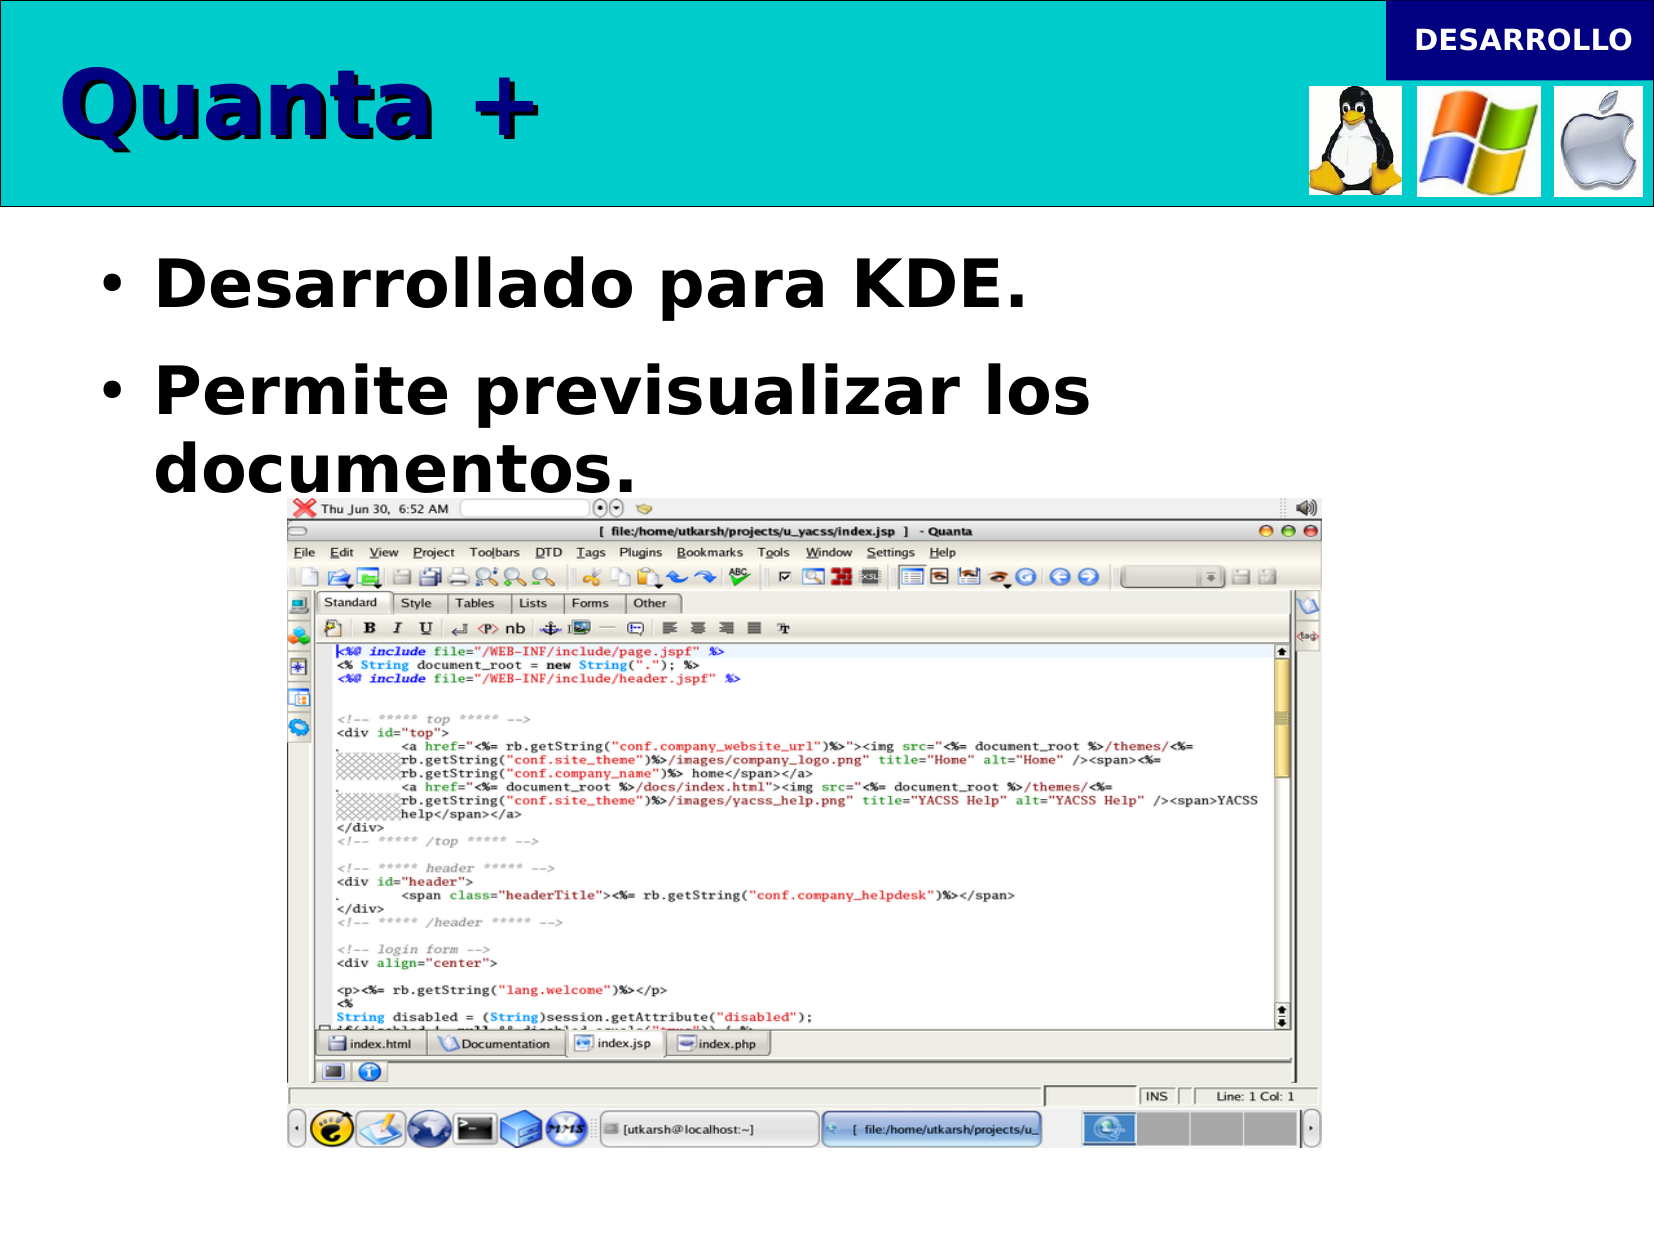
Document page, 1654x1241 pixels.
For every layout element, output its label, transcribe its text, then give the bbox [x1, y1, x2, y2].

picture [1554, 86, 1643, 197]
list Desarrollado para KDE. Permite previsualizar los documentos. [82, 245, 1571, 1094]
picture [1417, 86, 1541, 197]
text_box DESARROLLO [1386, 0, 1654, 81]
picture [1309, 86, 1402, 195]
title Quanta + [58, 22, 1654, 185]
picture [287, 498, 1322, 1148]
